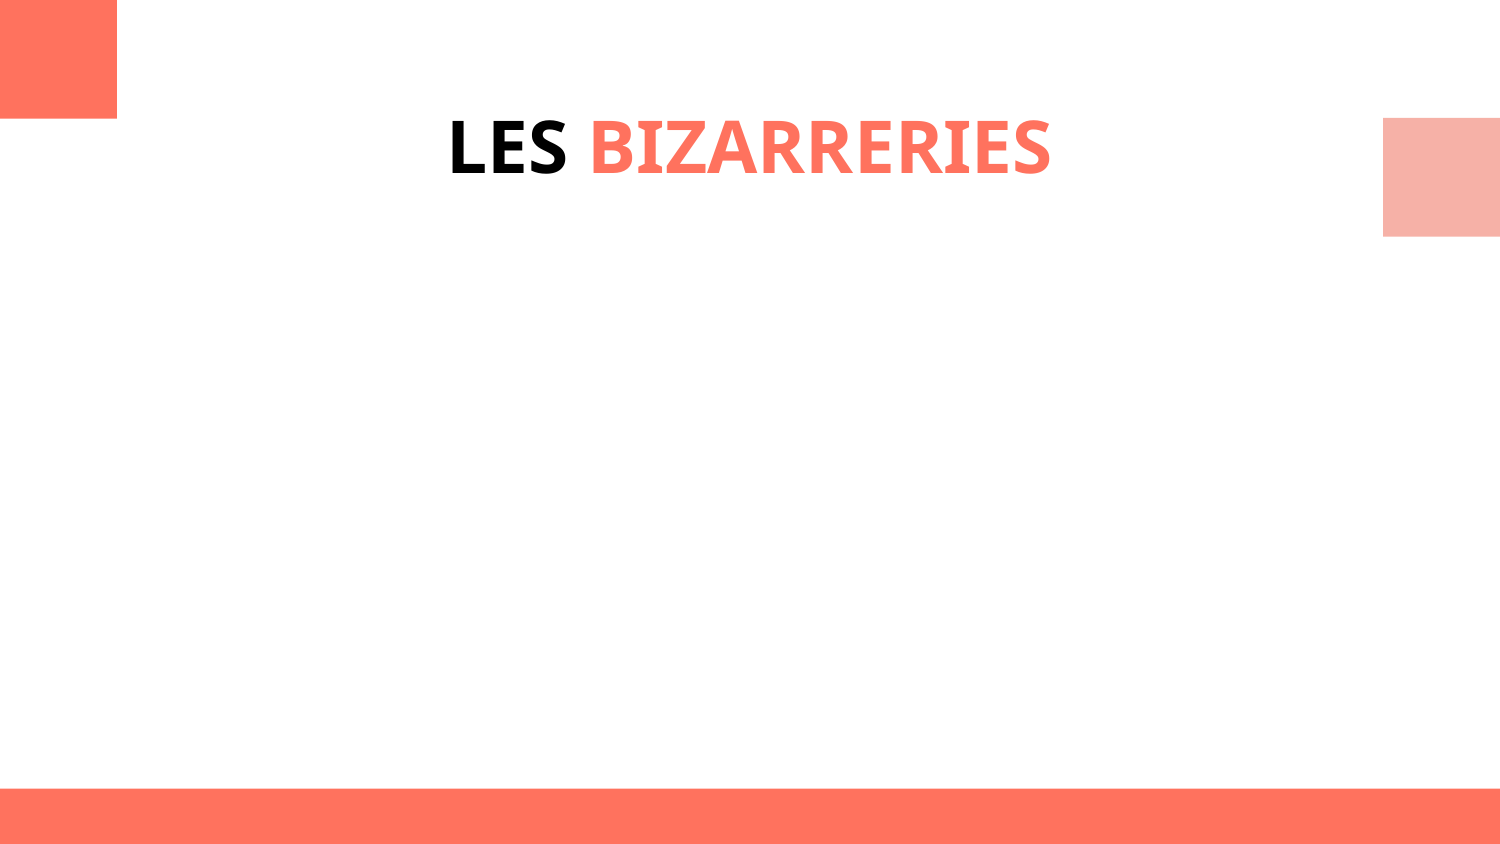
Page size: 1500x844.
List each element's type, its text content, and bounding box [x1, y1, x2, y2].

title LES BIZARRERIES [97, 107, 1402, 181]
